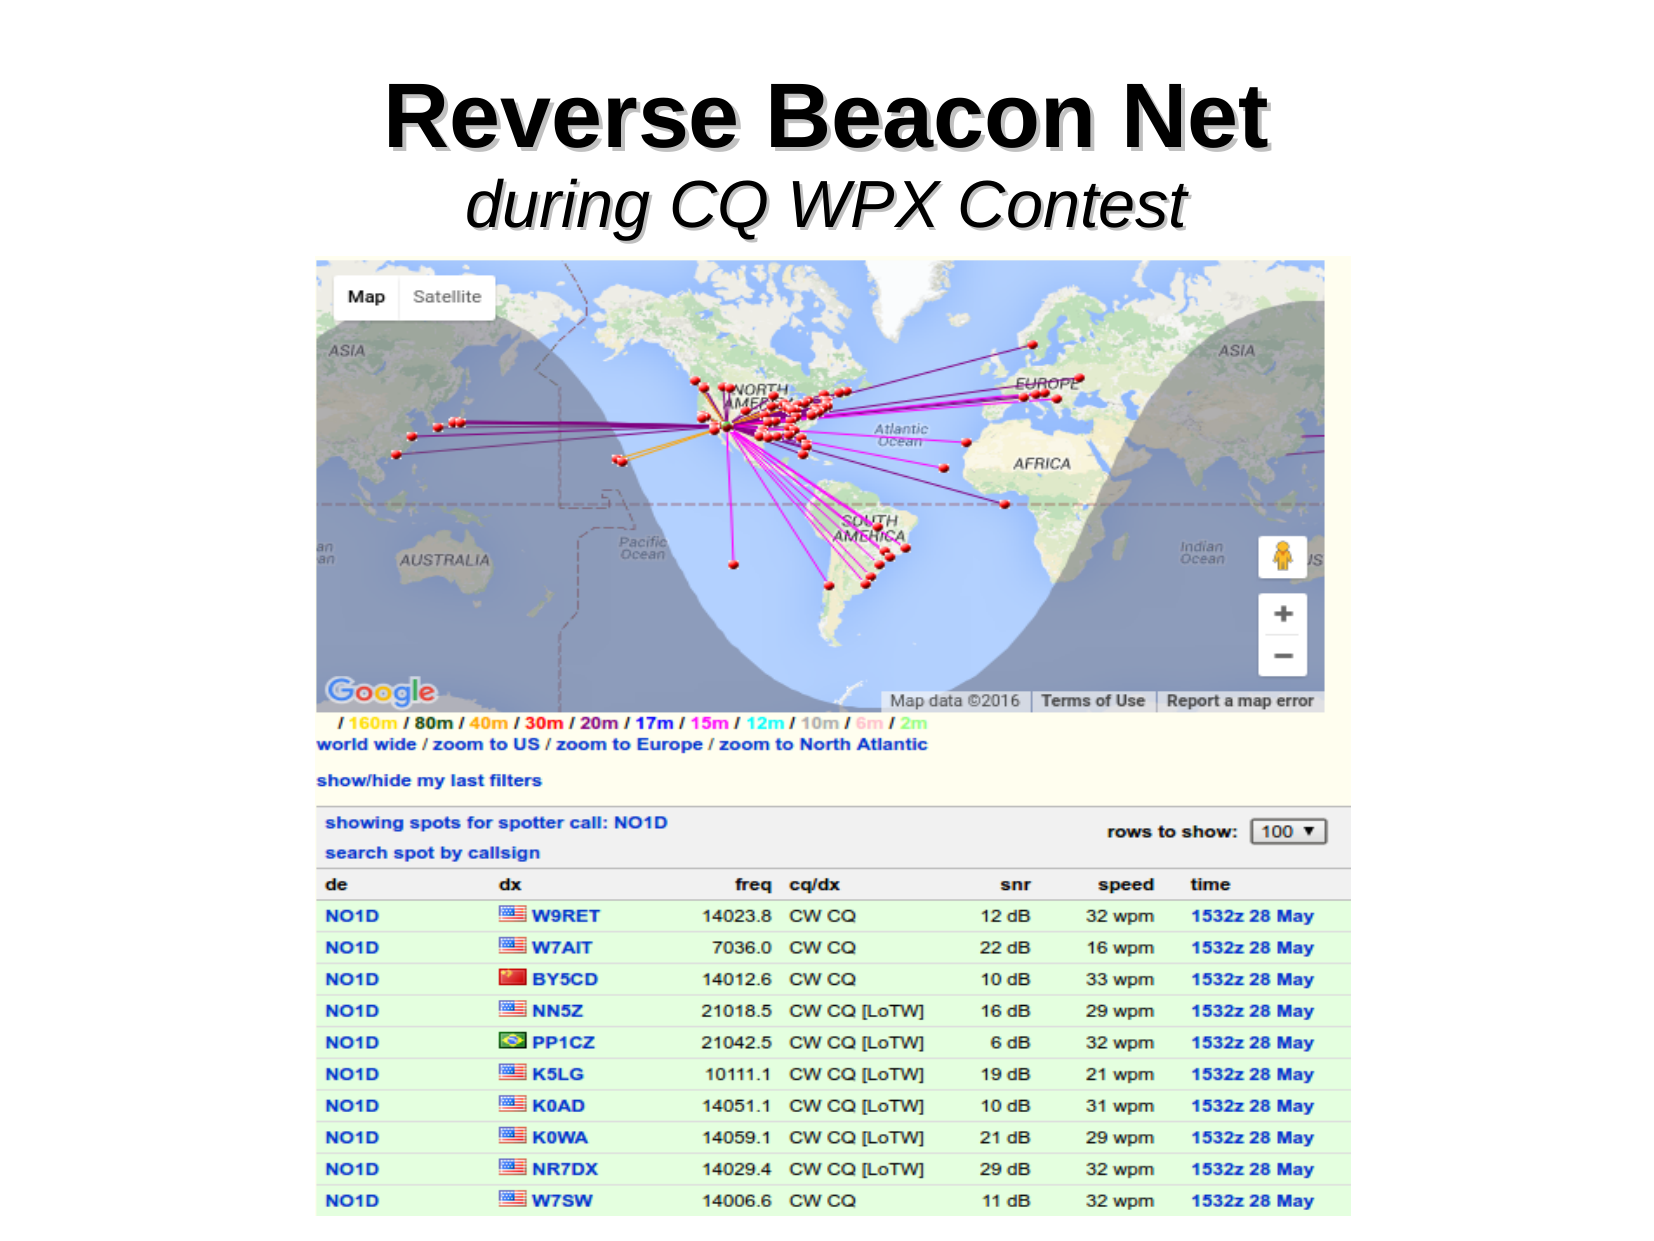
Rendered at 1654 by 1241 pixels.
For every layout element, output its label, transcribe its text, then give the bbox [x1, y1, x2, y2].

title Reverse Beacon Net during CQ WPX Contest [82, 49, 1571, 257]
picture [315, 256, 1351, 1216]
